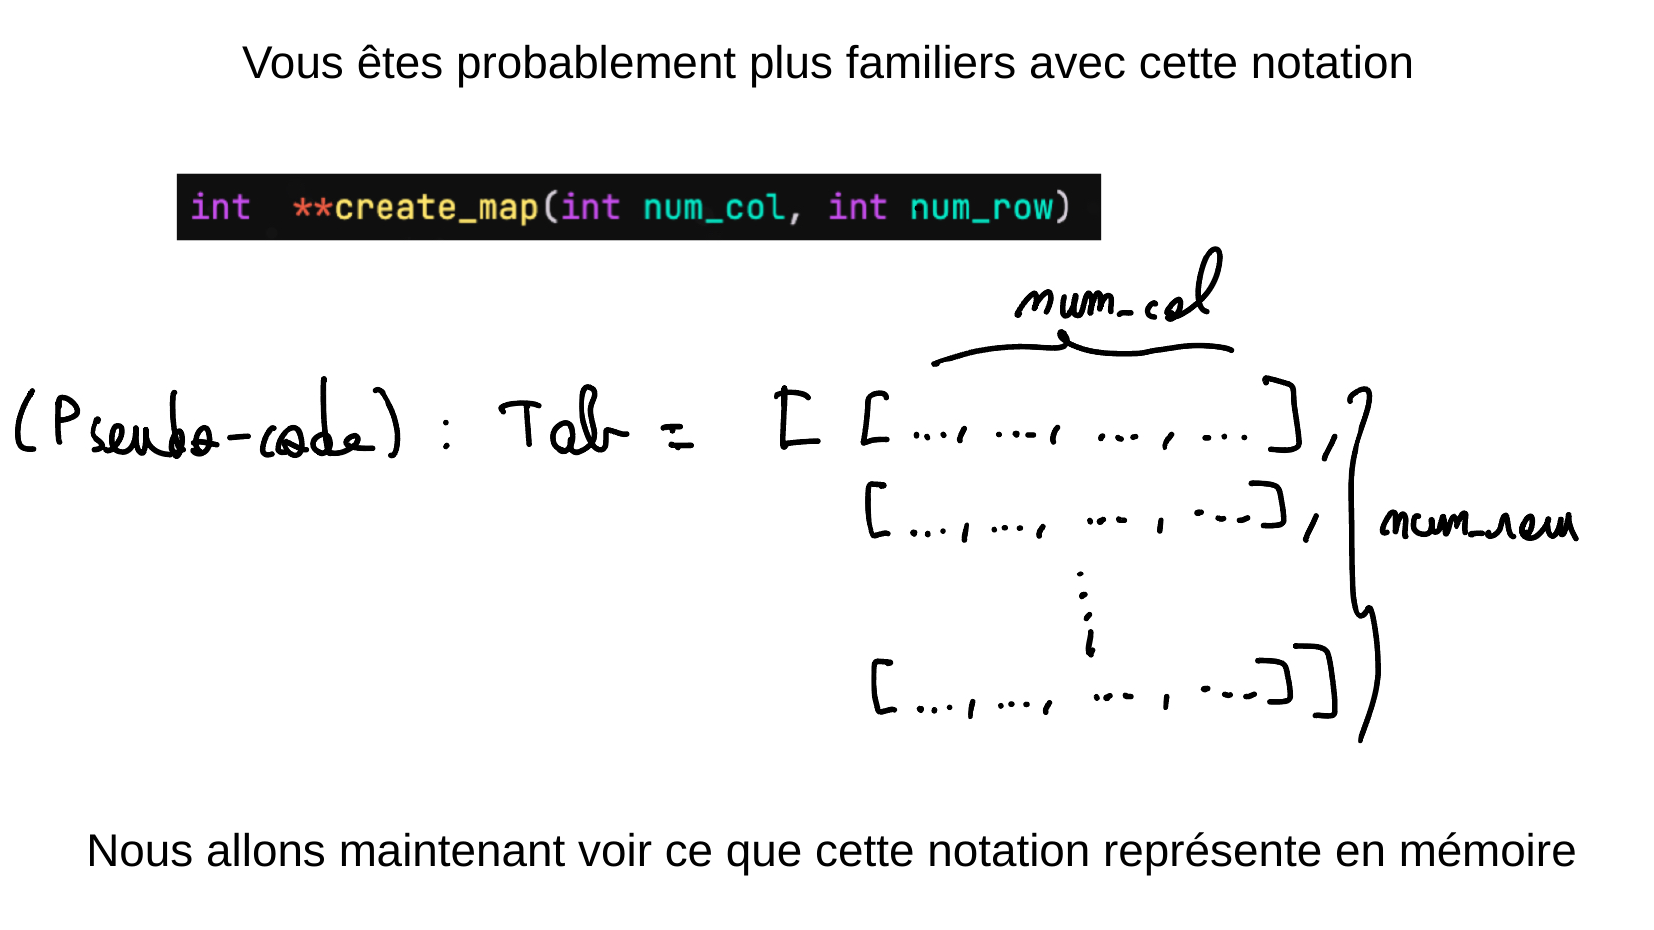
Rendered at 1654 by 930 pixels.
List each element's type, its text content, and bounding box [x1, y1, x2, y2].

title Nous allons maintenant voir ce que cette notation représente en mémoire [11, 824, 1653, 930]
title Vous êtes probablement plus familiers avec cette notation [7, 37, 1650, 149]
picture [0, 149, 1650, 787]
